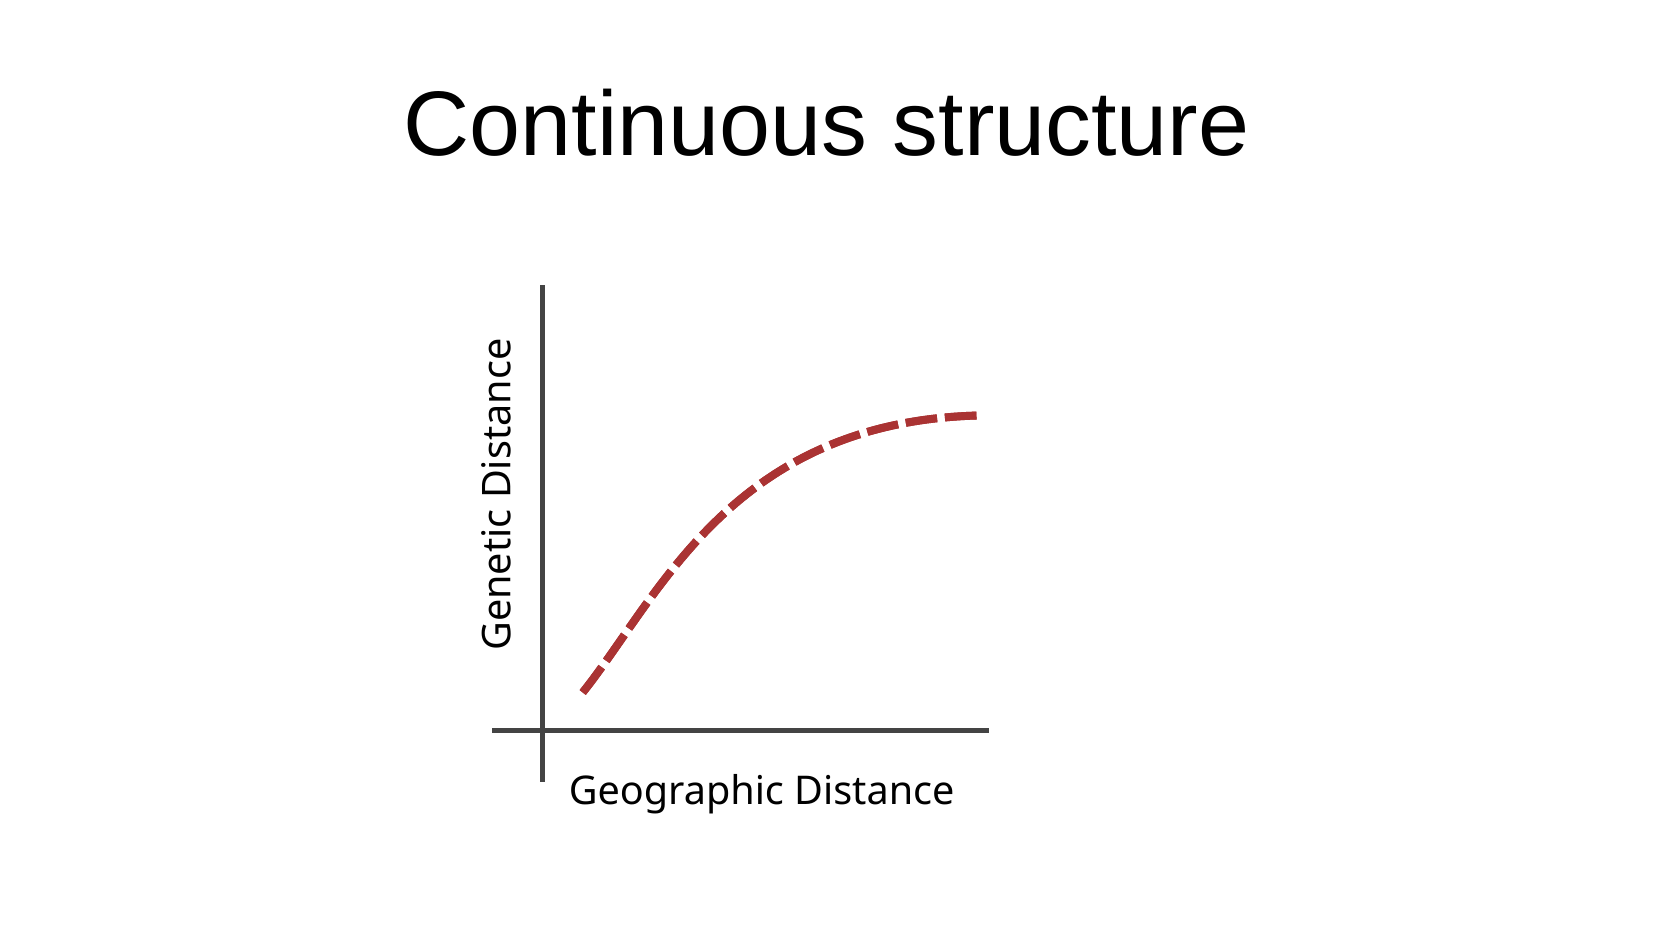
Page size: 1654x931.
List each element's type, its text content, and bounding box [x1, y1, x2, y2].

title Continuous structure [82, 19, 1571, 227]
picture [480, 285, 990, 856]
